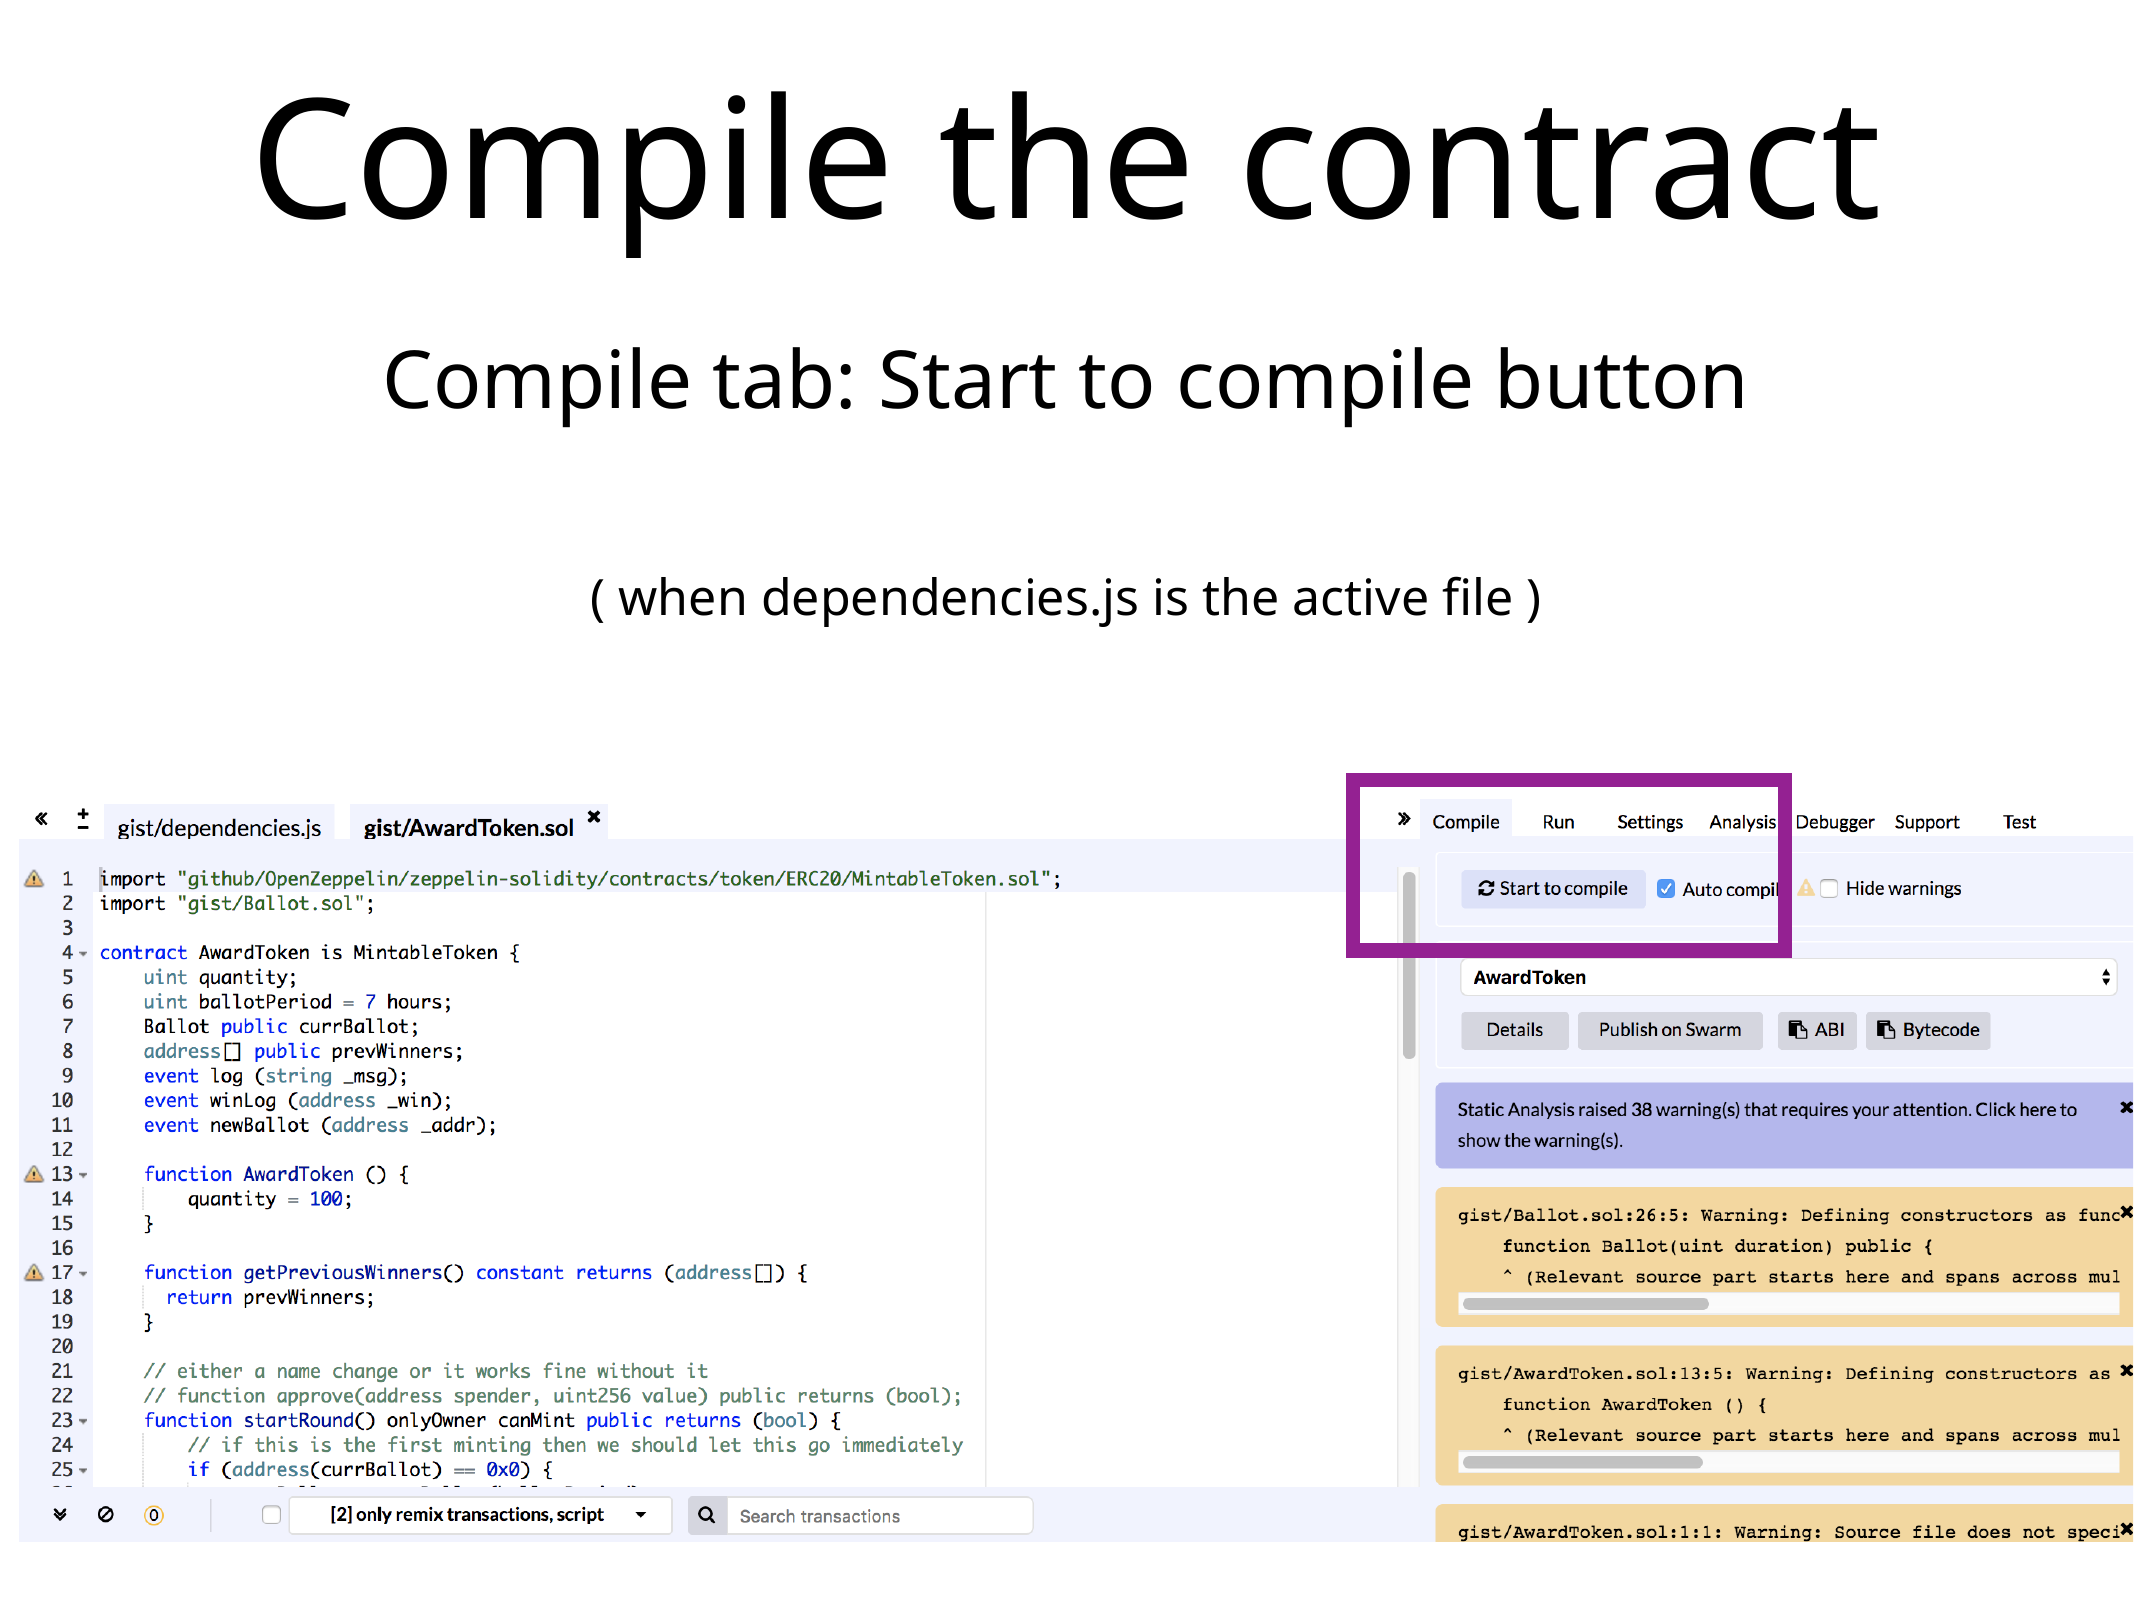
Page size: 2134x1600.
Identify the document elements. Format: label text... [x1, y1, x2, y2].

picture [19, 799, 2134, 1542]
picture [1360, 799, 1778, 943]
subtitle Compile tab: Start to compile button ( when dependencies.js is the active file ) [208, 320, 1925, 507]
title Compile the contract [208, 45, 1925, 269]
